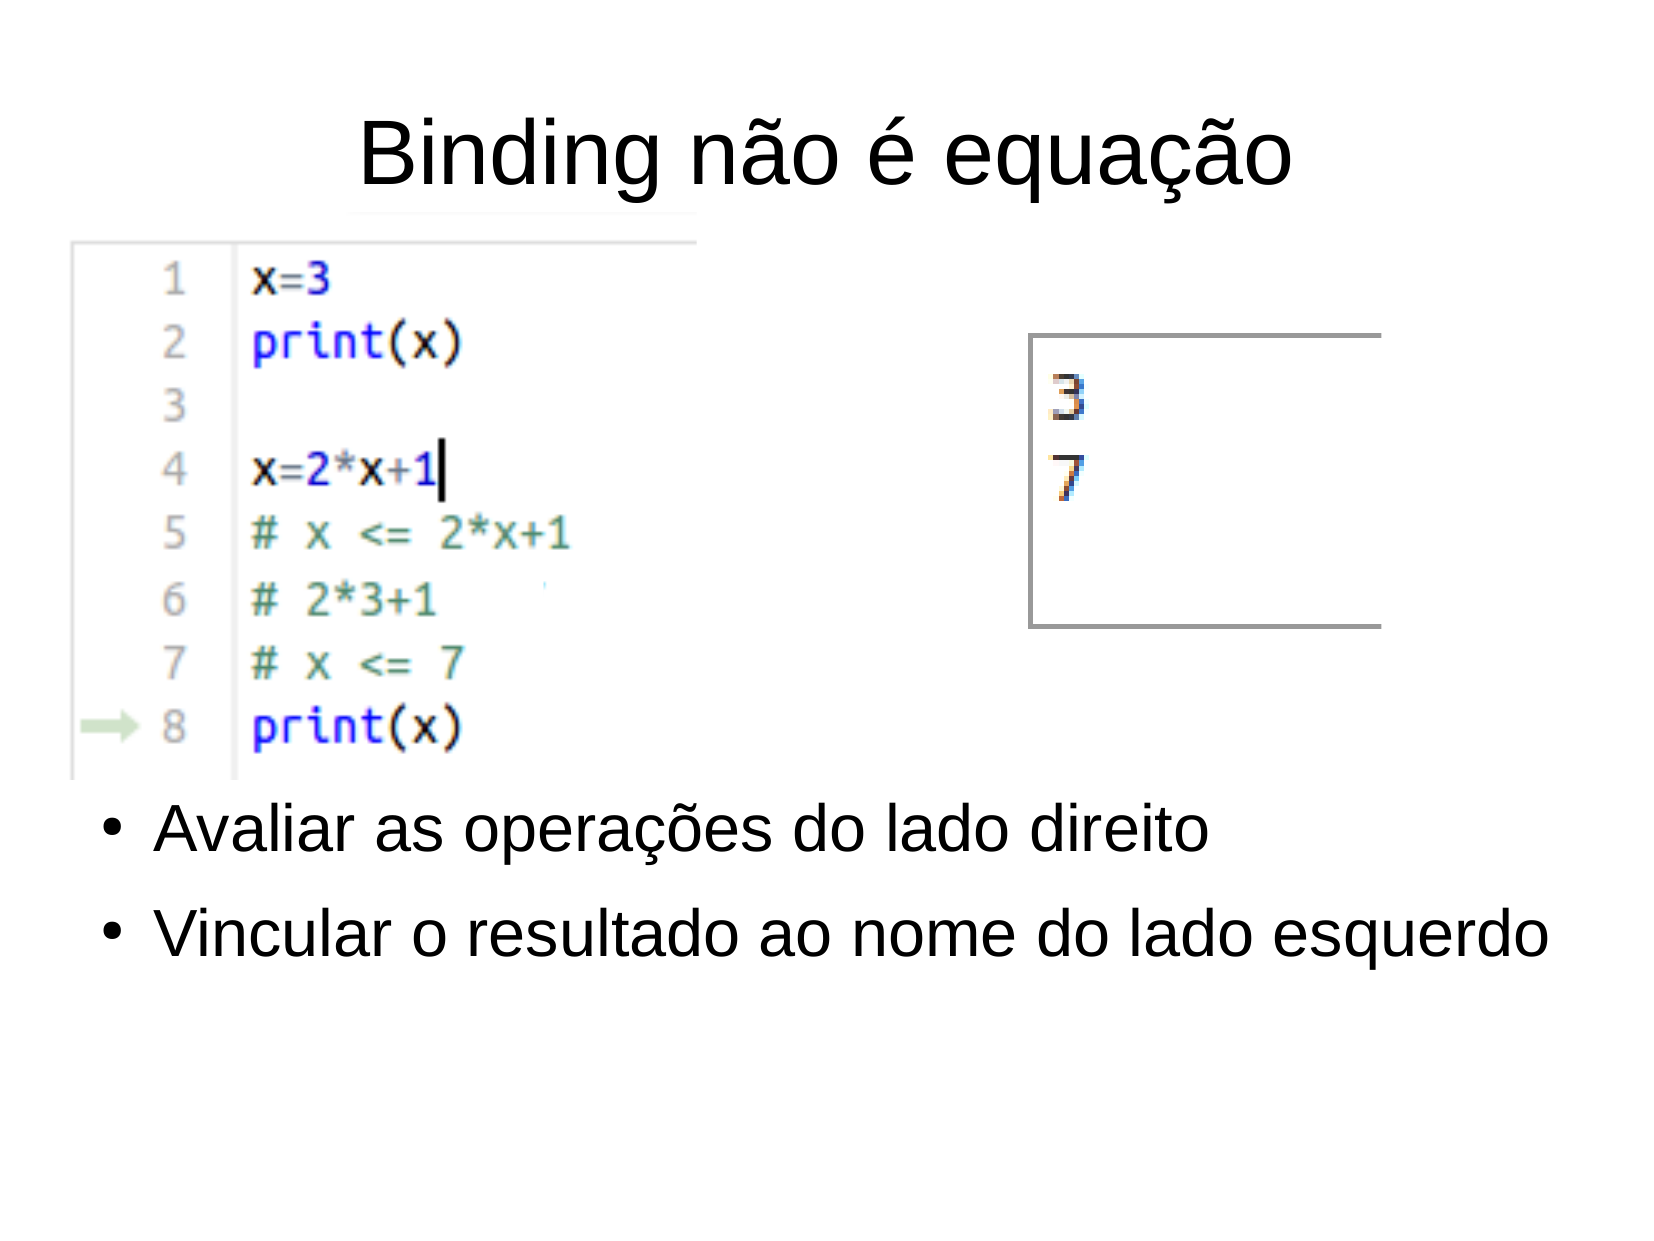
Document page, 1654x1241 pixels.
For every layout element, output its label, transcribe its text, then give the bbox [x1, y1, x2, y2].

list Avaliar as operações do lado direito Vincular o resultado ao nome do lado esquerdo [82, 791, 1571, 1010]
picture [35, 212, 697, 780]
picture [1003, 318, 1382, 711]
title Binding não é equação [82, 49, 1571, 257]
